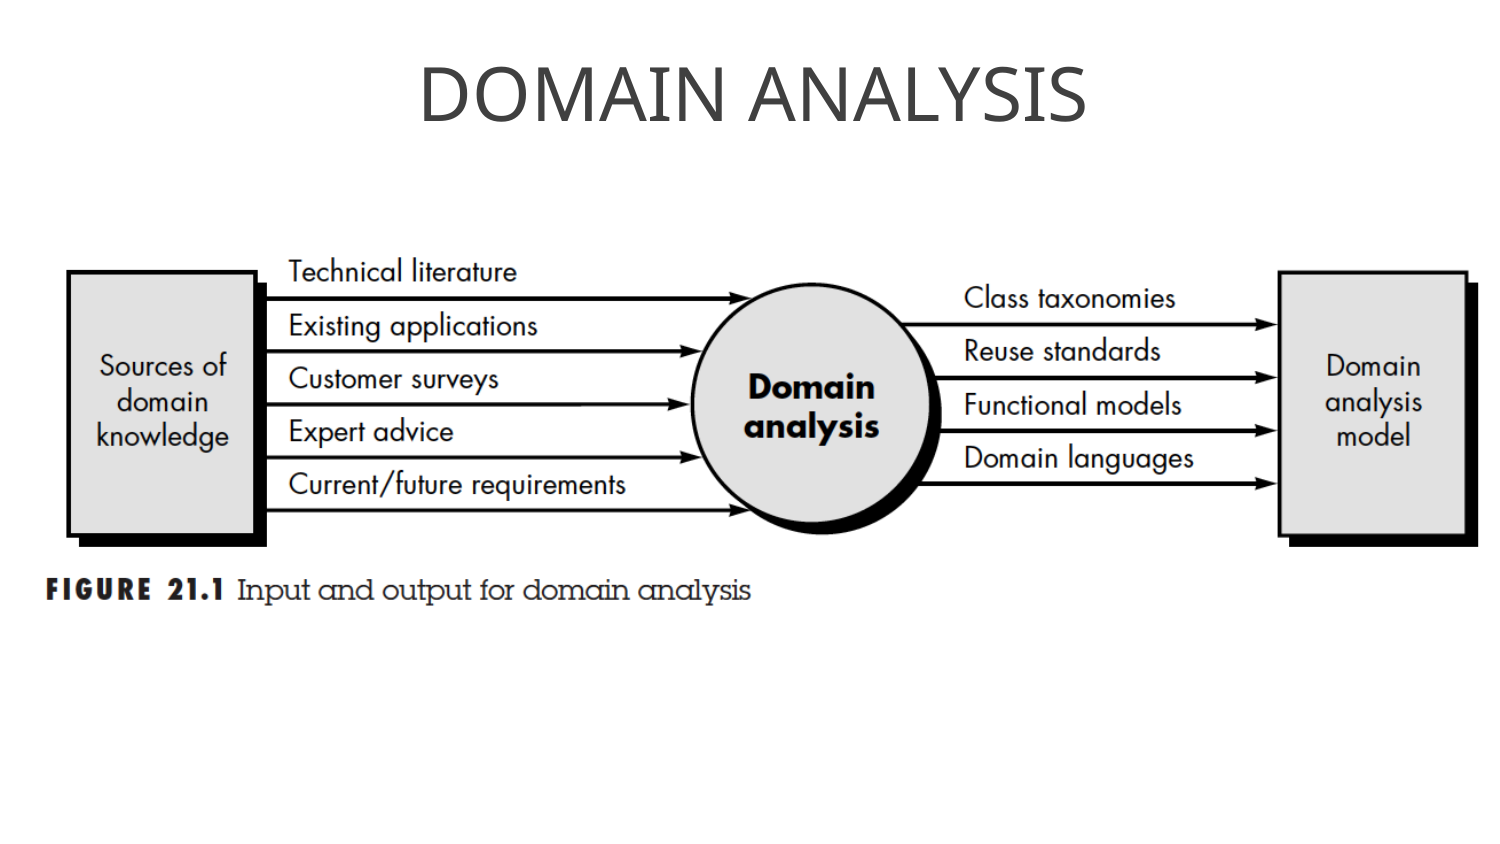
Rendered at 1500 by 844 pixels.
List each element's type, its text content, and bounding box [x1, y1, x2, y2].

title Domain analysis [30, 21, 1477, 162]
picture [0, 216, 1500, 624]
